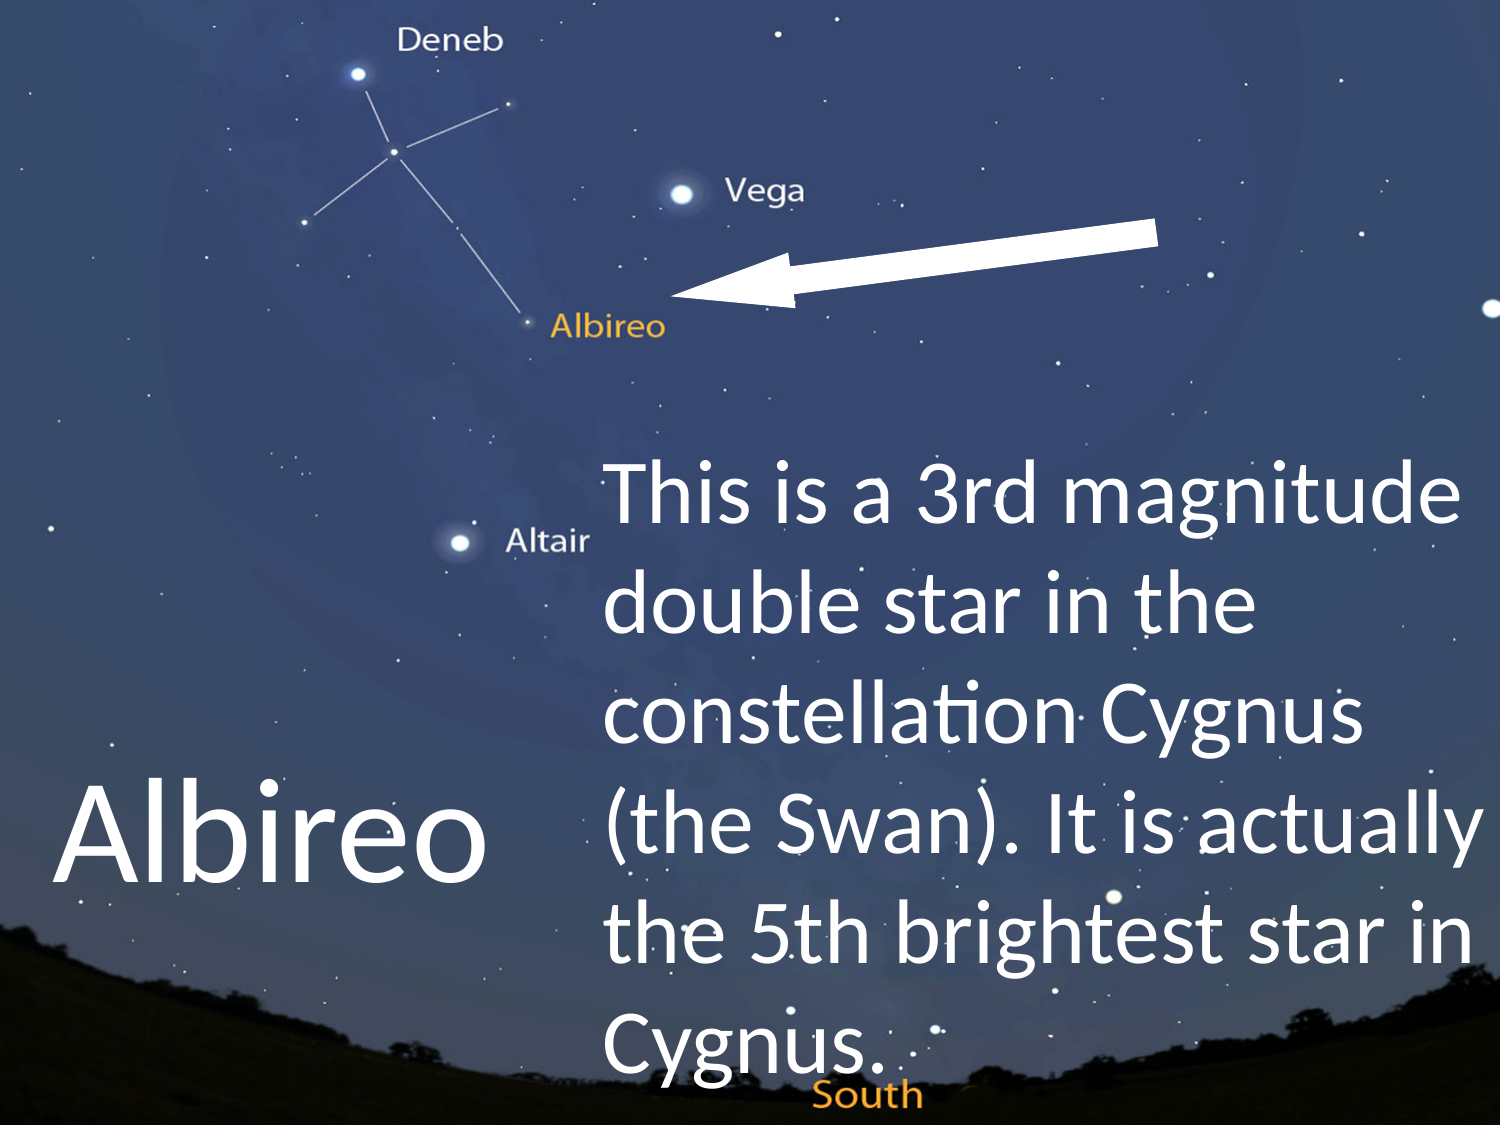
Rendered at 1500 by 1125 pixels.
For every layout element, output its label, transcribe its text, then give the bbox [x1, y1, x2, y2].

text_box Albireo [37, 724, 587, 920]
text_box [670, 218, 1159, 309]
picture [0, 0, 1500, 1125]
text_box This is a 3rd magnitude double star in the constellation Cygnus (the Swan). It is actually the 5th brightest star in Cygnus. [587, 424, 1500, 1125]
